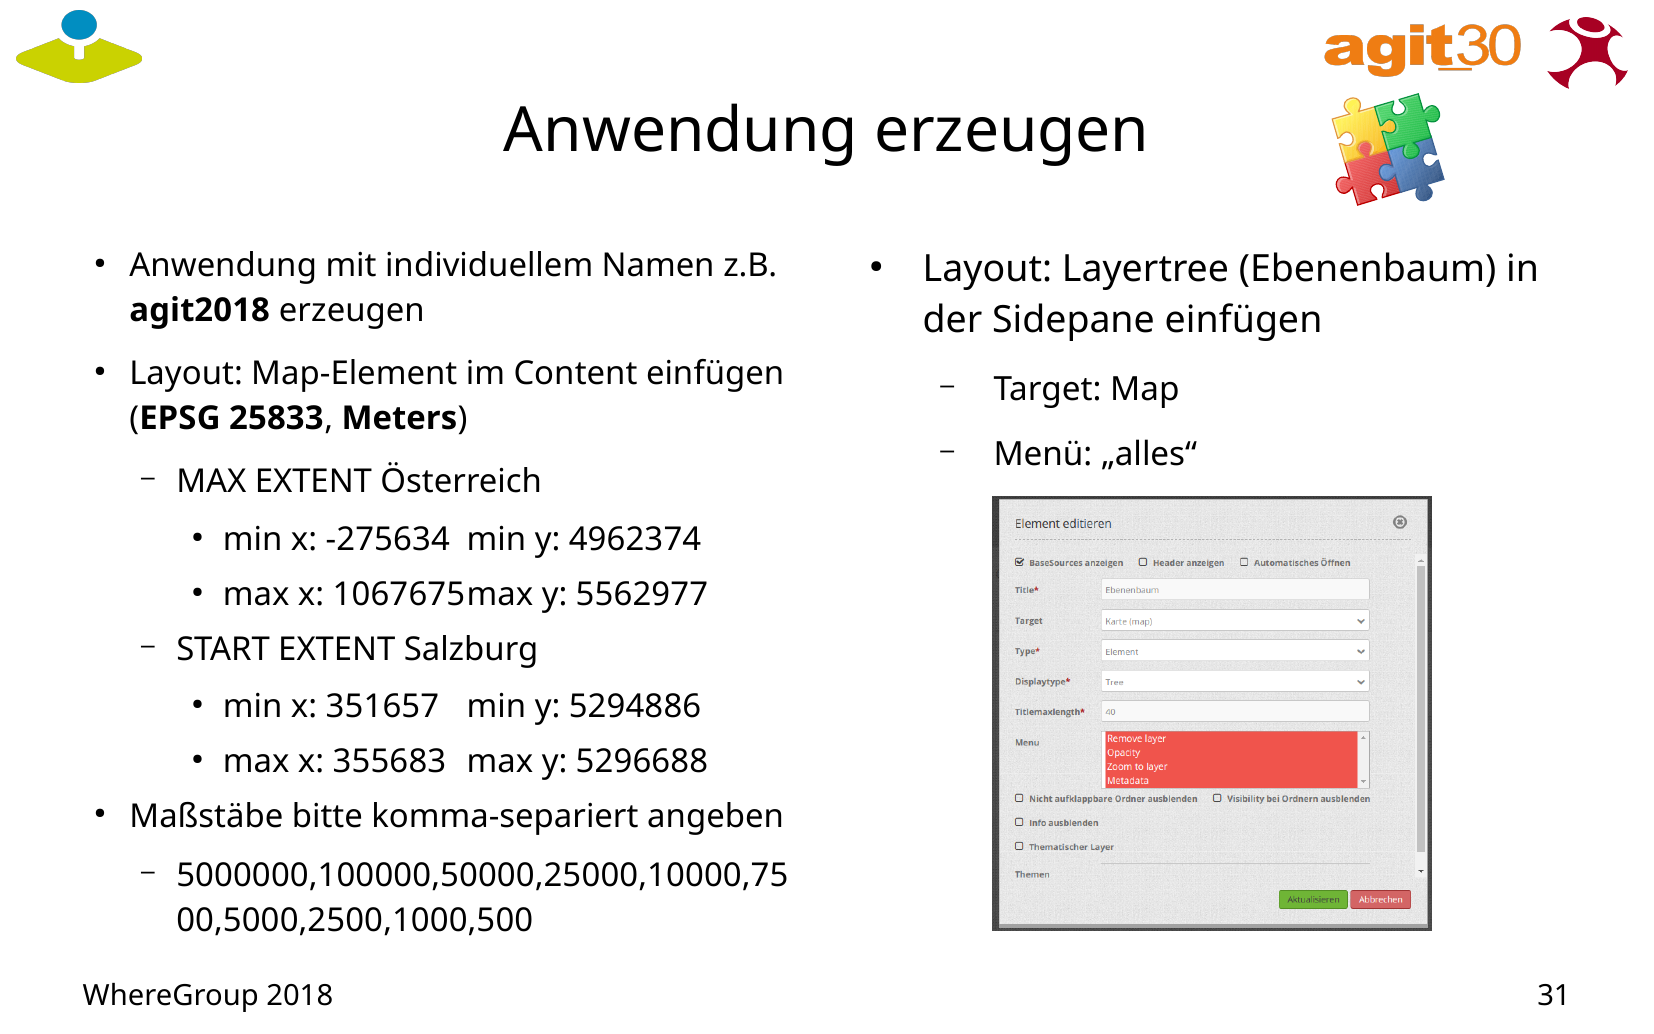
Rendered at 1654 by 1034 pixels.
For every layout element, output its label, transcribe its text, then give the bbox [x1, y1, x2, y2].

picture [1547, 17, 1628, 89]
list Anwendung mit individuellem Namen z.B. agit2018 erzeugen Layout: Map-Element im Content einfügen (EPSG 25833, Meters) MAX EXTENT Österreich min x: -275634 min y: 4962374 max x: 1067675 max y: 5562977 START EXTENT Salzburg min x: 351657 min y: 5294886 max x: 355683 max y: 5296688 Maßstäbe bitte komma-separiert angeben 5000000,100000,50000,25000,10000,7500,5000,2500,1000,500 [82, 241, 809, 955]
picture [16, 10, 142, 83]
picture [992, 496, 1432, 931]
picture [1322, 21, 1524, 41]
picture [1324, 85, 1453, 214]
title Anwendung erzeugen [82, 41, 1571, 214]
list Layout: Layertree (Ebenenbaum) in der Sidepane einfügen Target: Map Menü: „alles“ [851, 241, 1565, 955]
